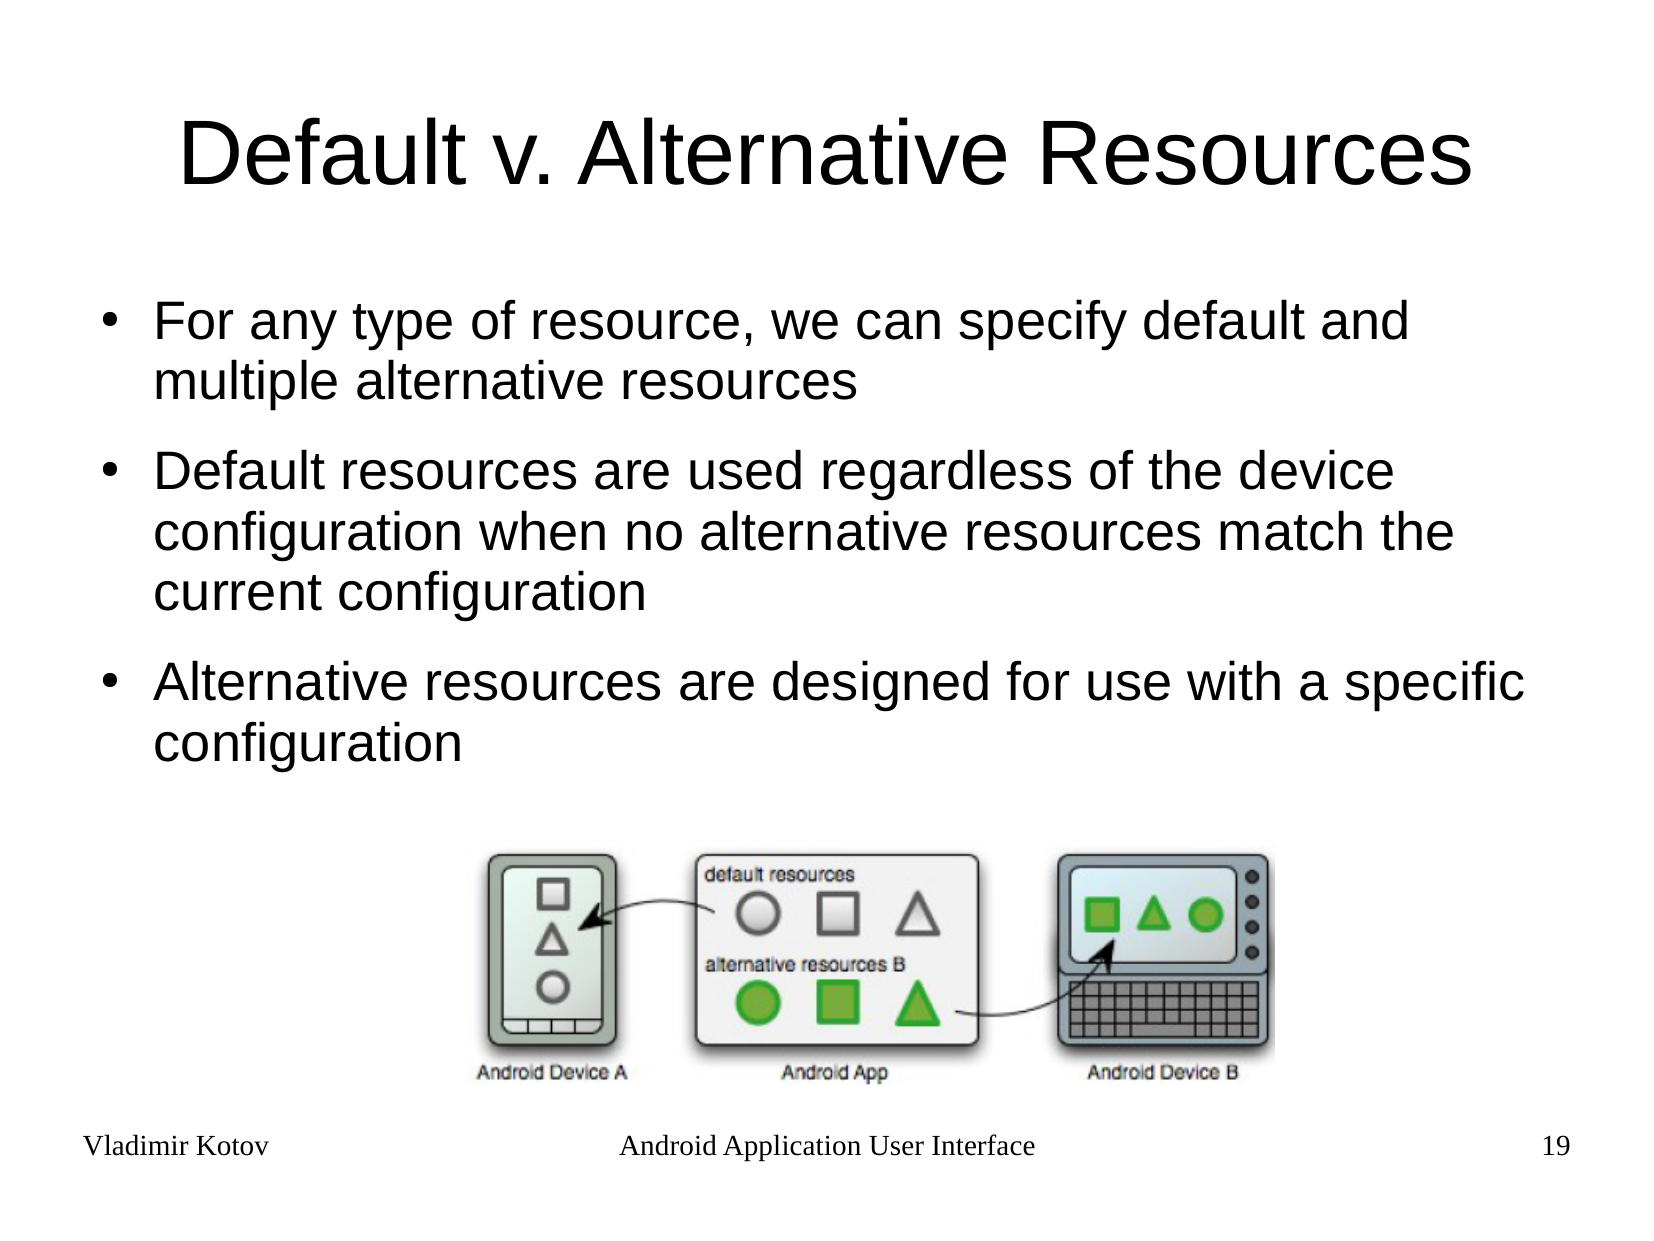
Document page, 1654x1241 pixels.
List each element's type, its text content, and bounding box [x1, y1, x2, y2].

list For any type of resource, we can specify default and multiple alternative resources Default resources are used regardless of the device configuration when no alternative resources match the current configuration Alternative resources are designed for use with a specific configuration [82, 290, 1571, 805]
picture [465, 831, 1275, 1097]
title Default v. Alternative Resources [82, 49, 1571, 257]
